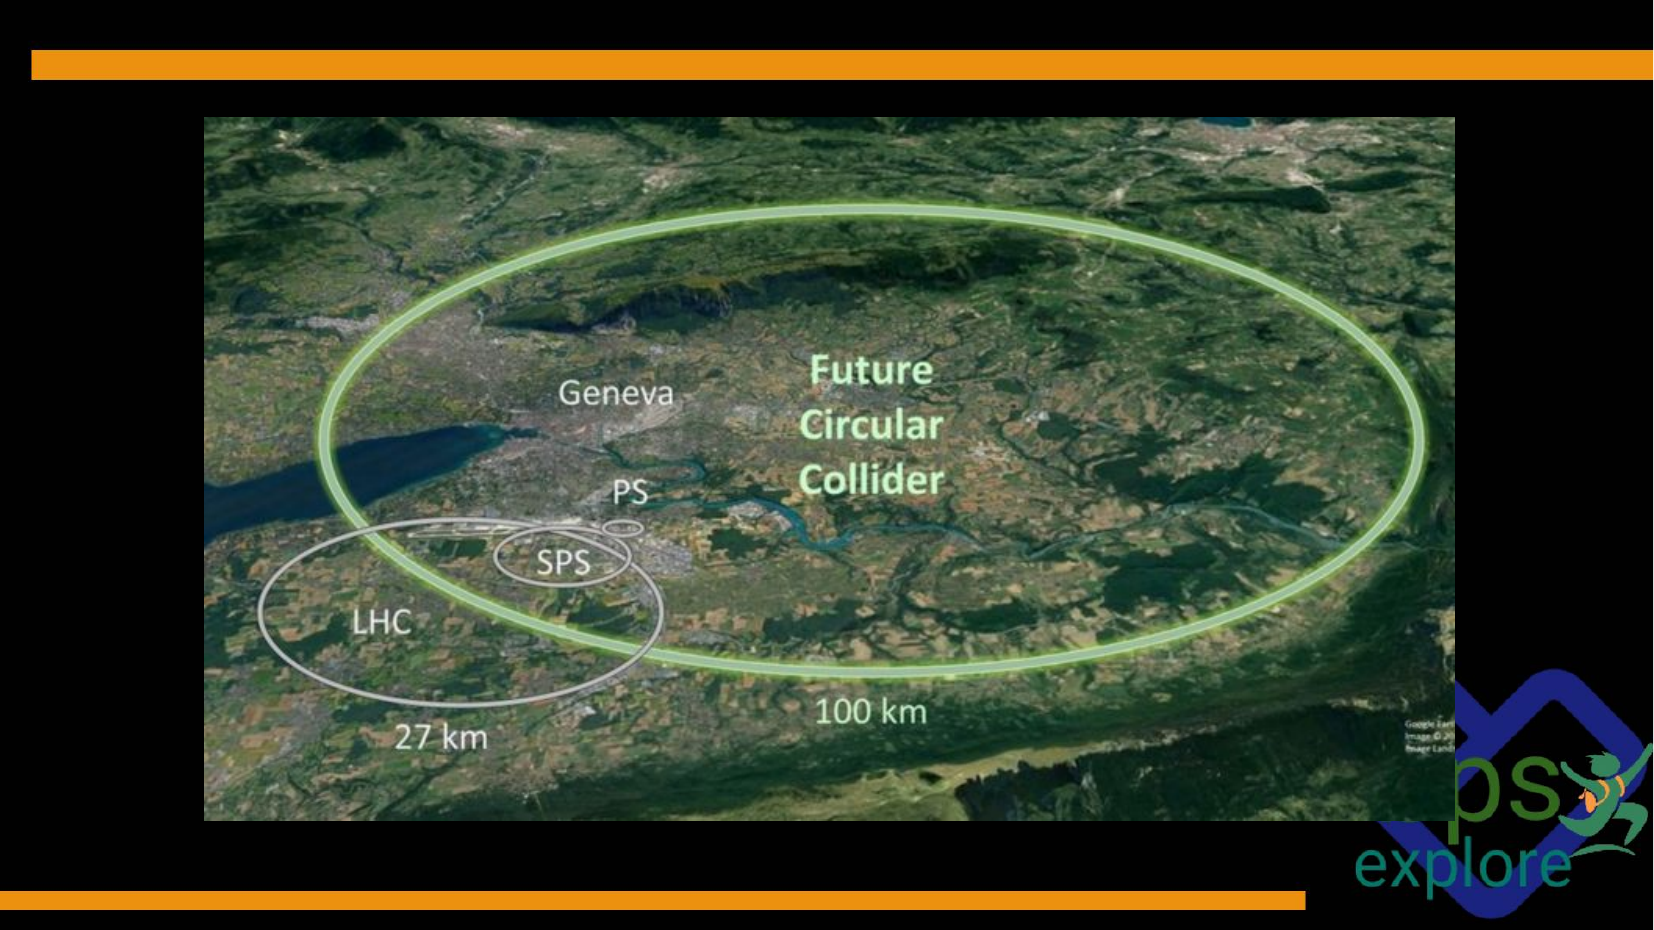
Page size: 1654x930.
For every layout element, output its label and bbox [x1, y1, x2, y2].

picture [0, 0, 1654, 930]
title [35, 48, 1524, 205]
